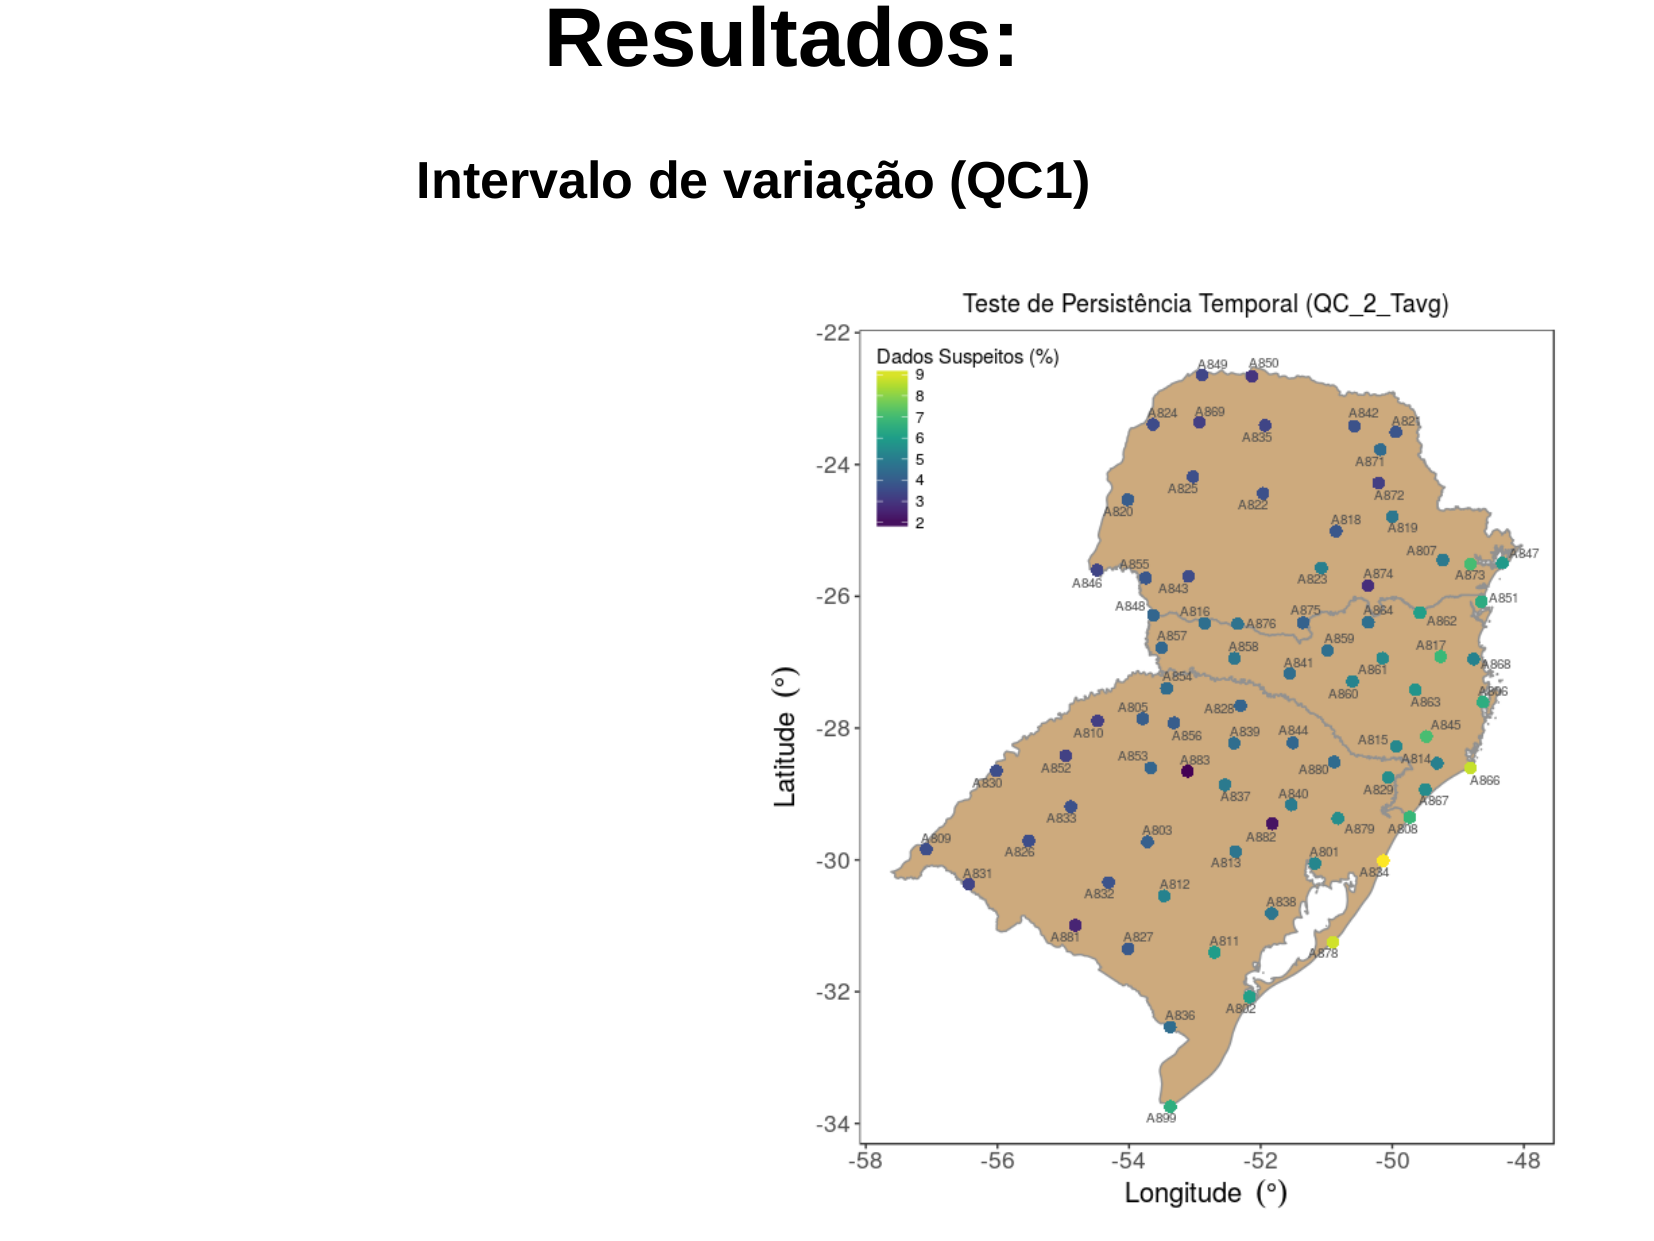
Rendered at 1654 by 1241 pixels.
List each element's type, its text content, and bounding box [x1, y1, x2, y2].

text_box Resultados: [529, 0, 1036, 100]
text_box Intervalo de variação (QC1) [15, 91, 1508, 271]
picture [746, 285, 1576, 1230]
